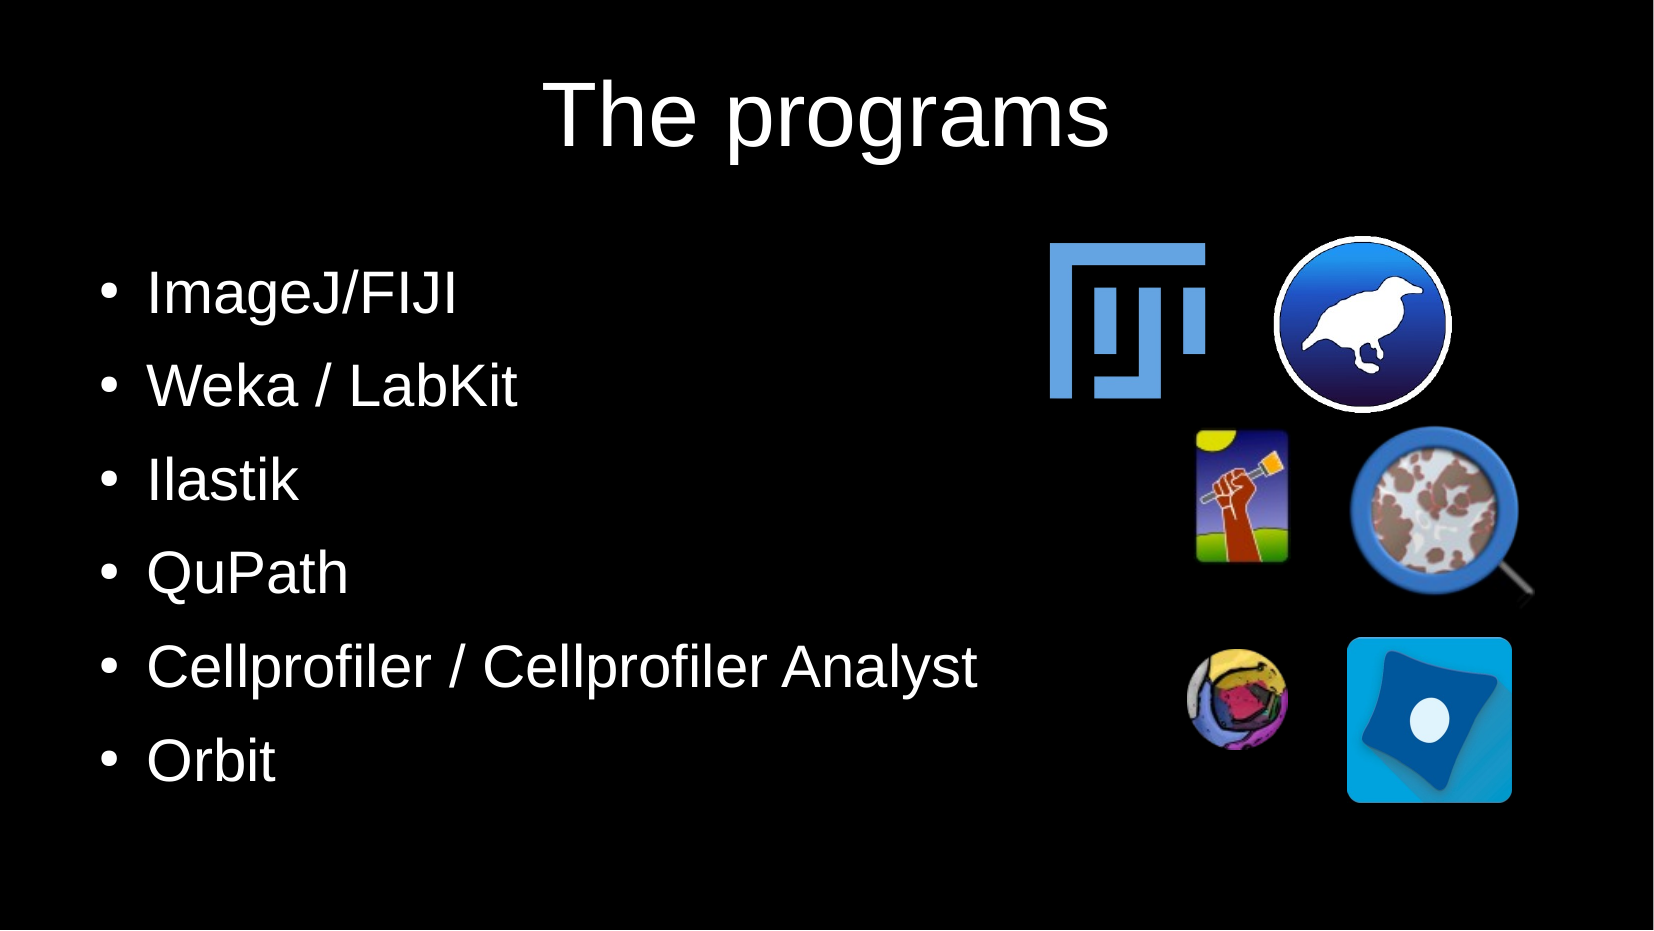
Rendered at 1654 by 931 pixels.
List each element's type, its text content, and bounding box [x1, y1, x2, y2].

picture [1362, 651, 1512, 803]
picture [1272, 234, 1535, 615]
picture [1347, 637, 1512, 646]
title The programs [82, 37, 1571, 193]
list ImageJ/FIJI Weka / LabKit Ilastik QuPath Cellprofiler / Cellprofiler Analyst Orbit [82, 258, 1571, 799]
picture [1027, 224, 1227, 424]
picture [1187, 649, 1288, 750]
picture [1347, 794, 1360, 803]
picture [1192, 426, 1293, 567]
